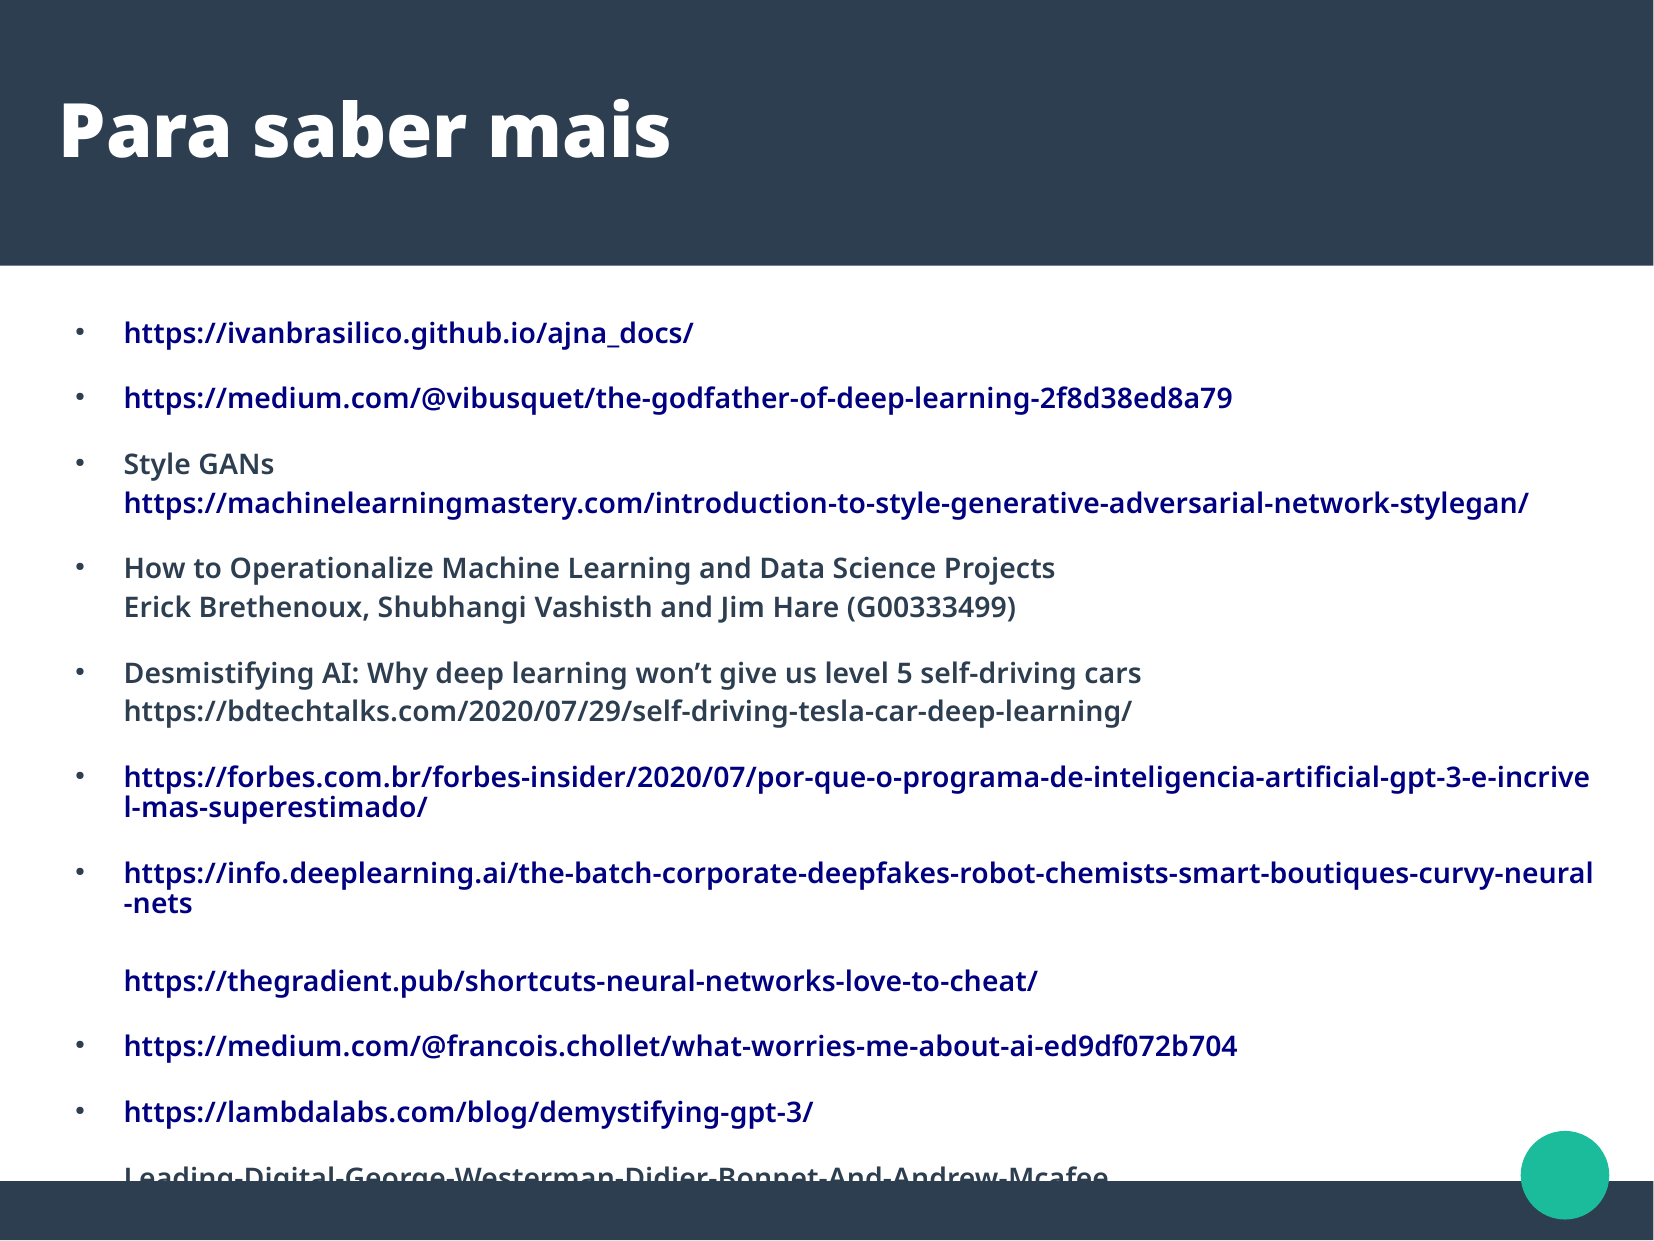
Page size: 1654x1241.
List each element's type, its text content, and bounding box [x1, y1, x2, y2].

list https://ivanbrasilico.github.io/ajna_docs/ https://medium.com/@vibusquet/the-godfather-of-deep-learning-2f8d38ed8a79 Style GANs https://machinelearningmastery.com/introduction-to-style-generative-adversarial-network-stylegan/ How to Operationalize Machine Learning and Data Science Projects Erick Brethenoux, Shubhangi Vashisth and Jim Hare (G00333499) Desmistifying AI: Why deep learning won’t give us level 5 self-driving cars https://bdtechtalks.com/2020/07/29/self-driving-tesla-car-deep-learning/ https://forbes.com.br/forbes-insider/2020/07/por-que-o-programa-de-inteligencia-artificial-gpt-3-e-incrivel-mas-superestimado/ https://info.deeplearning.ai/the-batch-corporate-deepfakes-robot-chemists-smart-boutiques-curvy-neural-nets https://thegradient.pub/shortcuts-neural-networks-love-to-cheat/ https://medium.com/@francois.chollet/what-worries-me-about-ai-ed9df072b704 https://lambdalabs.com/blog/demystifying-gpt-3/ Leading-Digital-George-Westerman-Didier-Bonnet-And-Andrew-Mcafee [59, 312, 1595, 1140]
title Para saber mais [59, 49, 1595, 207]
